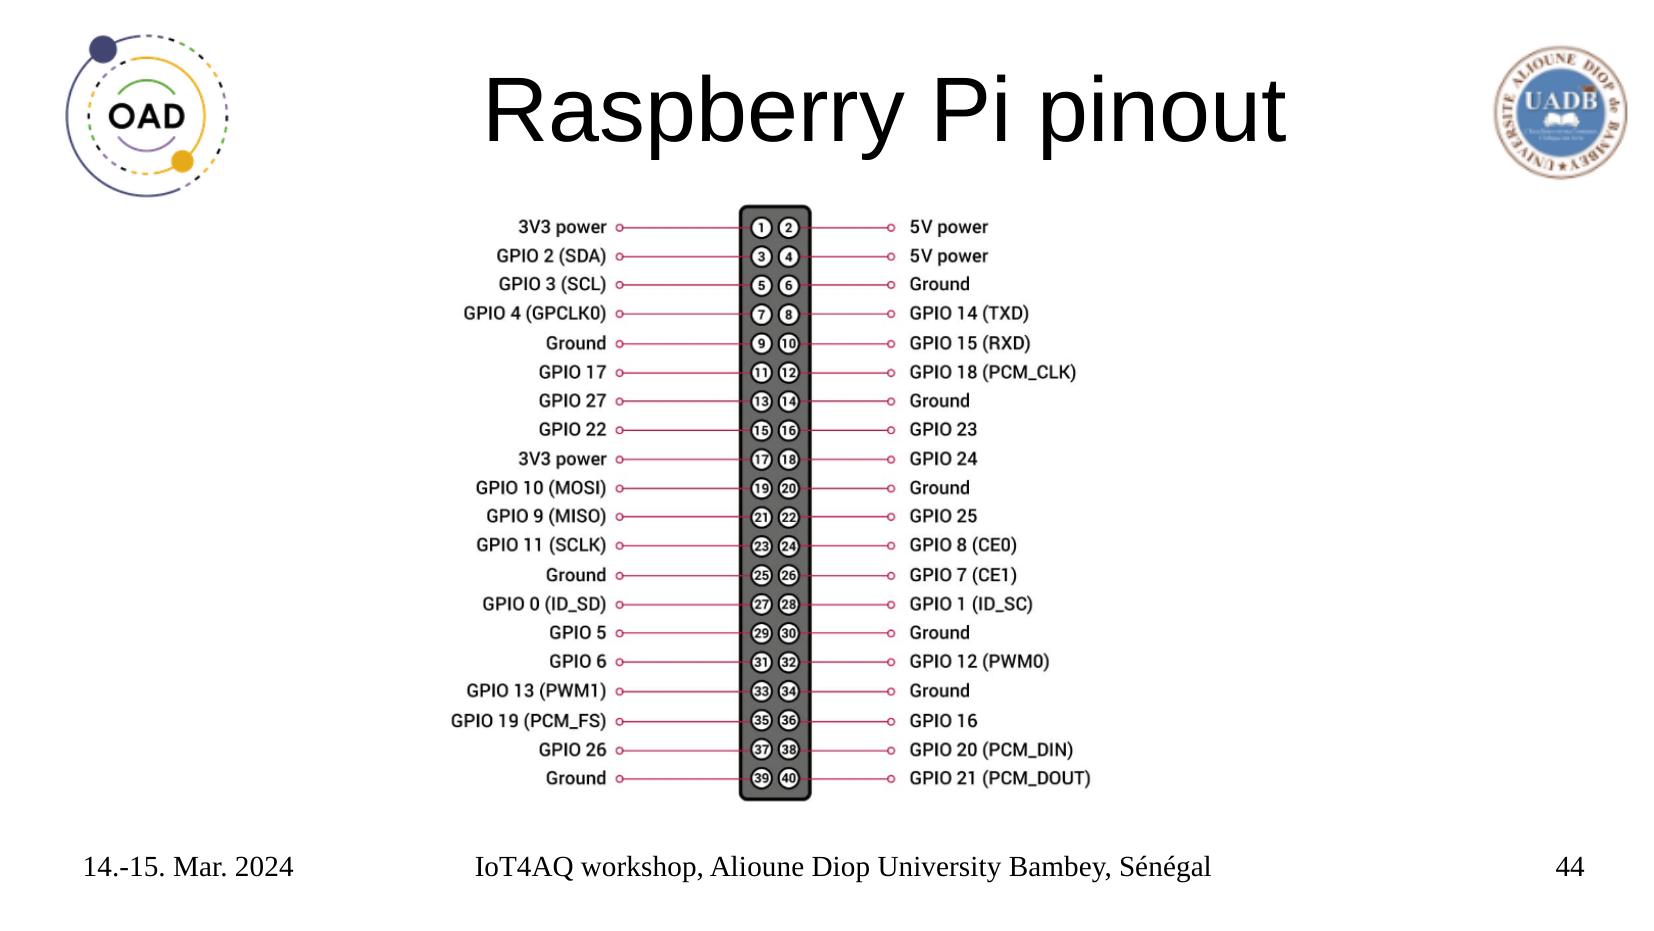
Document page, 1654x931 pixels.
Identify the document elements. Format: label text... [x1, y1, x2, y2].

picture [1482, 37, 1641, 188]
picture [439, 187, 1163, 818]
title Raspberry Pi pinout [301, 32, 1469, 188]
picture [25, 20, 263, 218]
